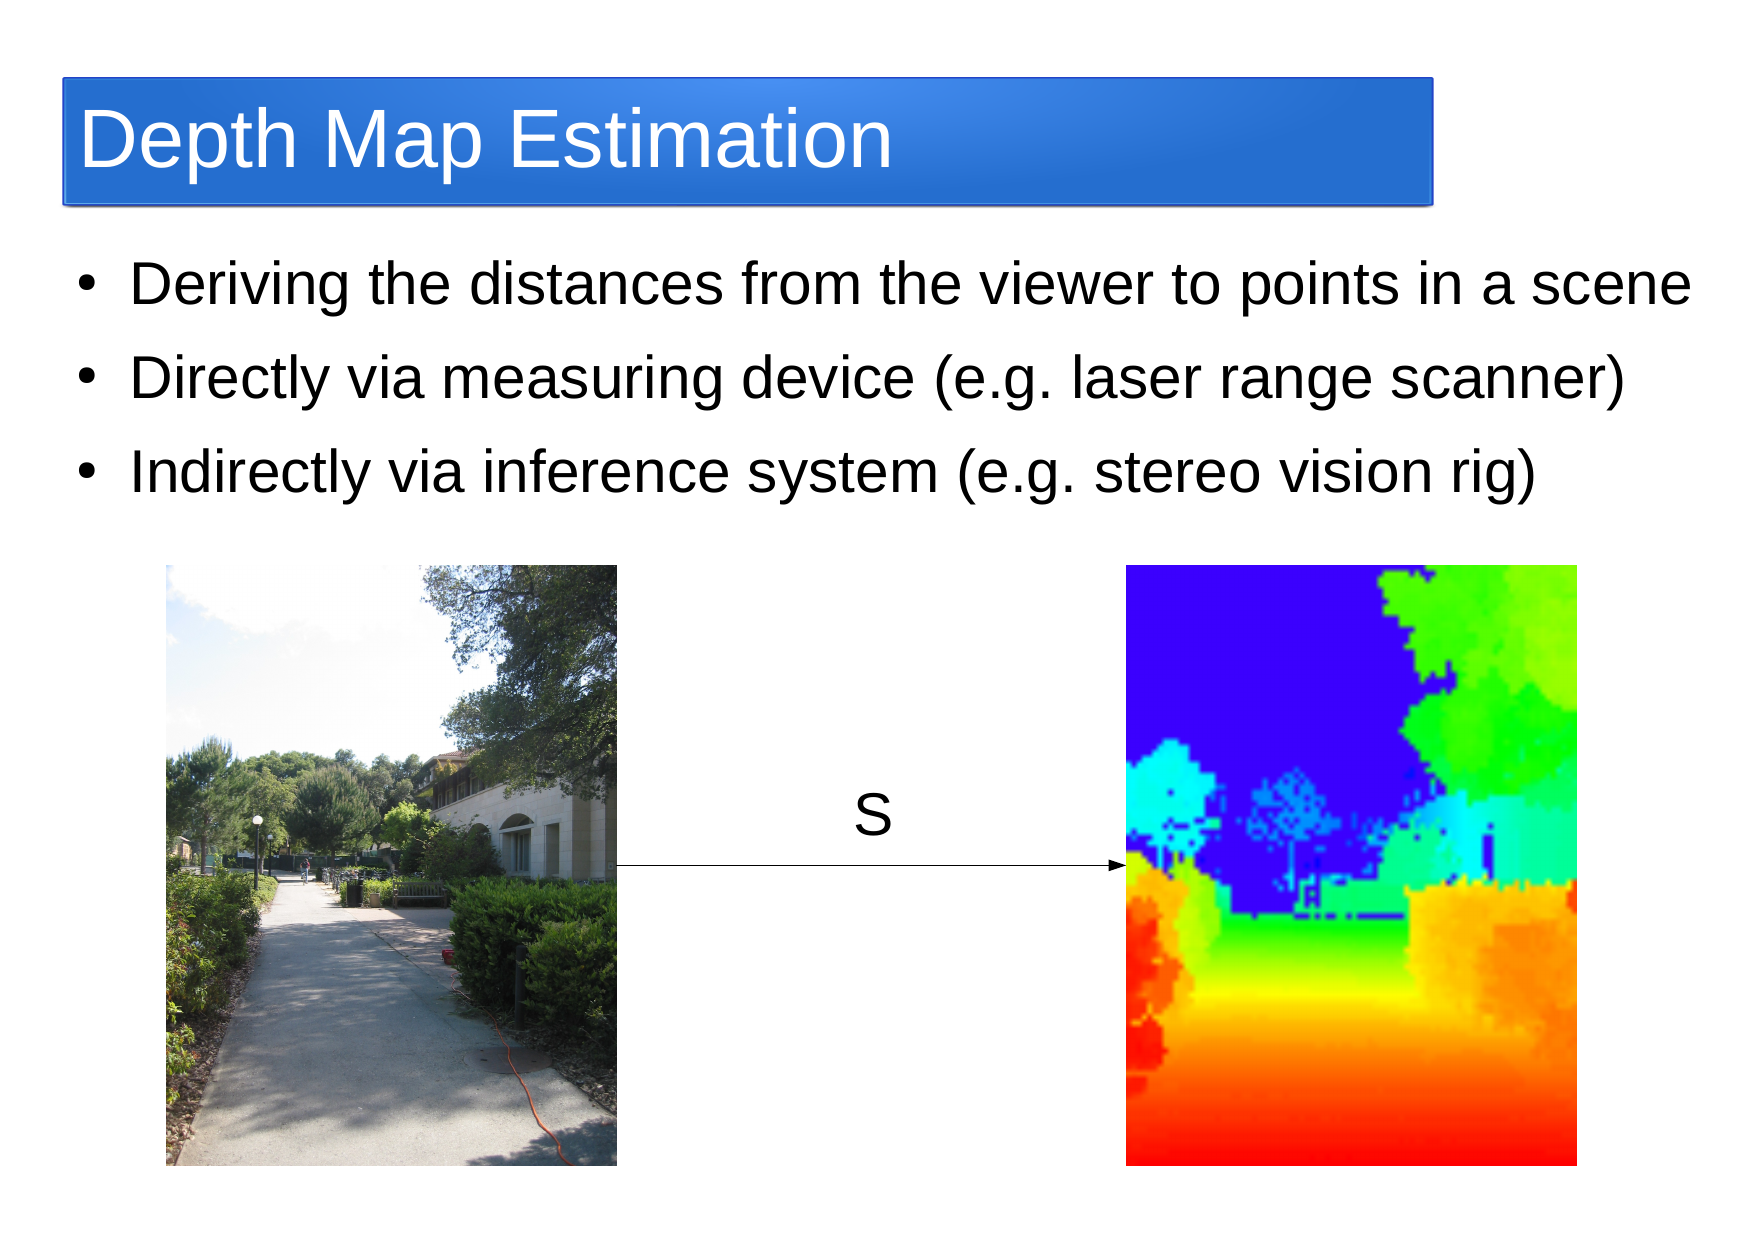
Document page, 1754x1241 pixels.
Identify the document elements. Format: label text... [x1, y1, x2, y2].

list Deriving the distances from the viewer to points in a scene Directly via measuring device (e.g. laser range scanner) Indirectly via inference system (e.g. stereo vision rig) [58, 249, 1696, 543]
title Depth Map Estimation [78, 80, 1429, 198]
picture [166, 565, 617, 1166]
picture [58, 77, 1439, 209]
picture [1126, 565, 1577, 1166]
text_box S [790, 773, 957, 856]
